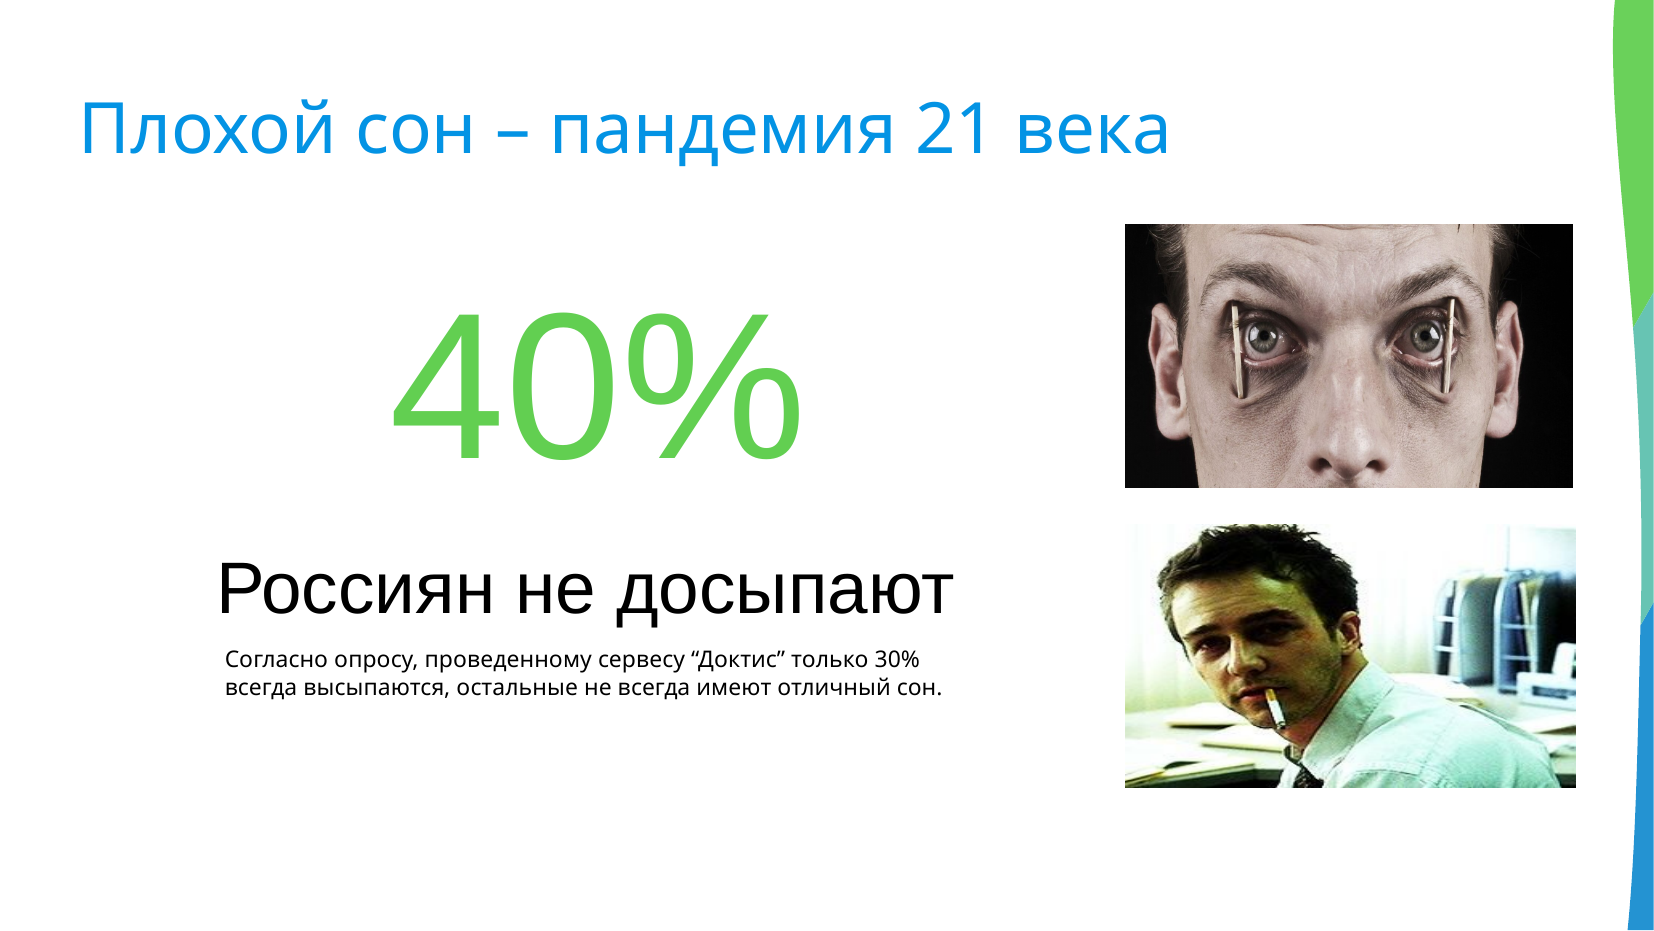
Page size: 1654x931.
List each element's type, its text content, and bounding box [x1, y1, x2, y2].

text_box 40% [375, 262, 863, 511]
text_box Плохой сон – пандемия 21 века [63, 74, 1275, 175]
text_box Россиян не досыпают [201, 540, 1276, 788]
picture [1125, 524, 1576, 788]
picture [1125, 224, 1573, 488]
